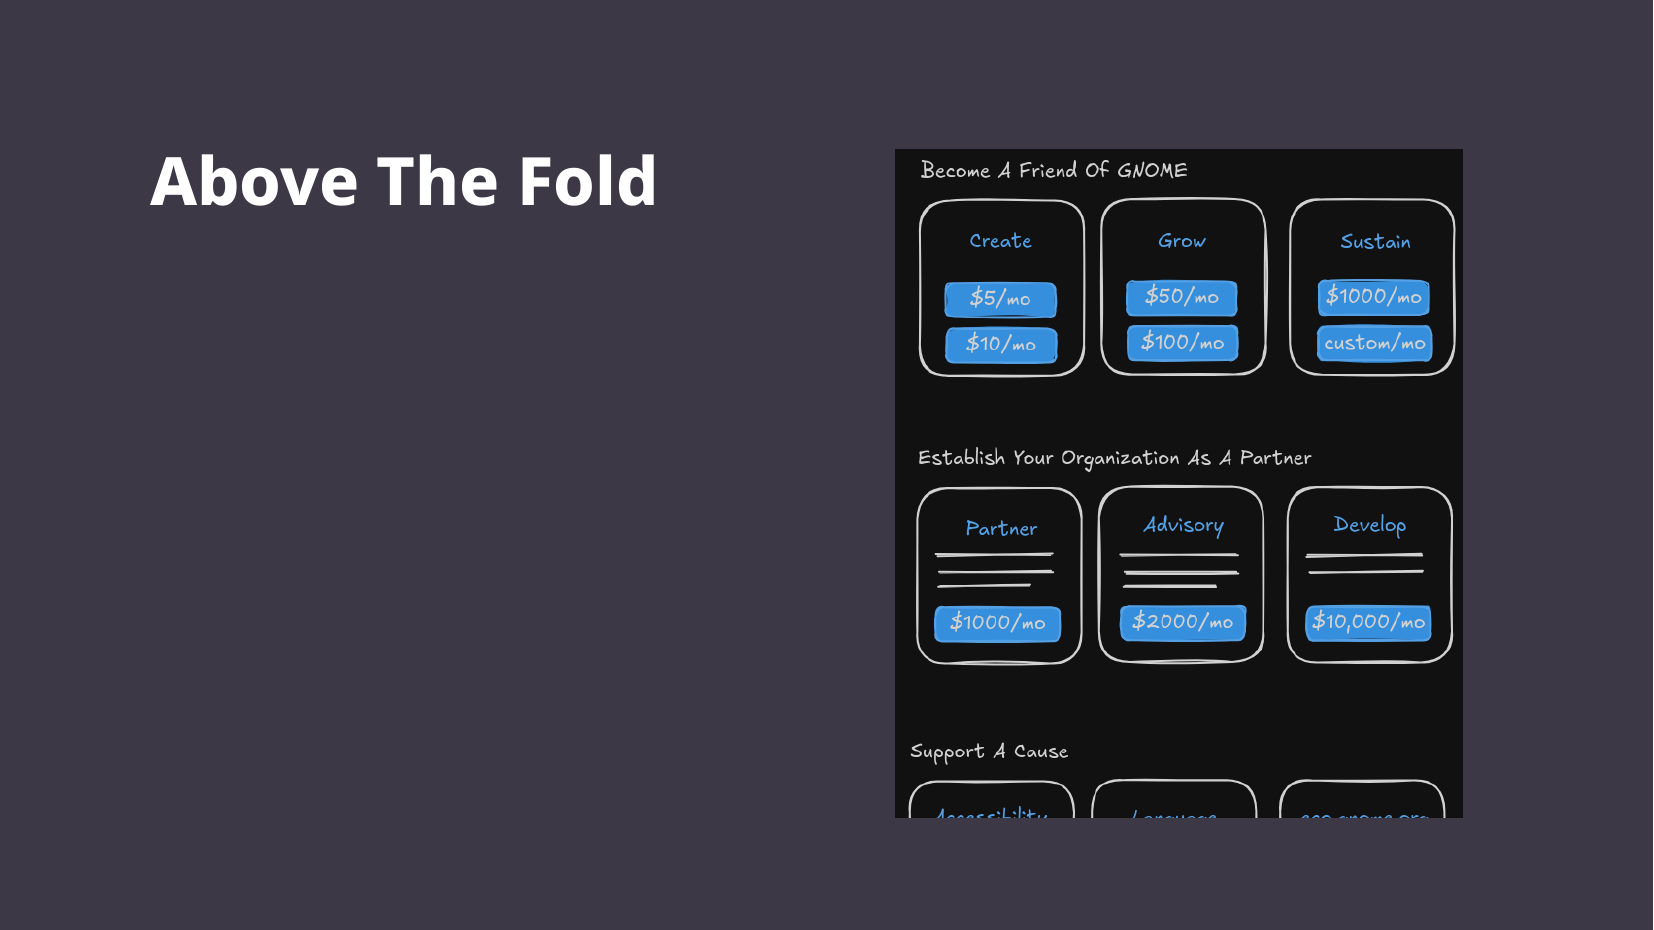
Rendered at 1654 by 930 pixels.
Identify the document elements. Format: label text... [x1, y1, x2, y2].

picture [895, 149, 1463, 818]
title Above The Fold [150, 75, 1050, 226]
